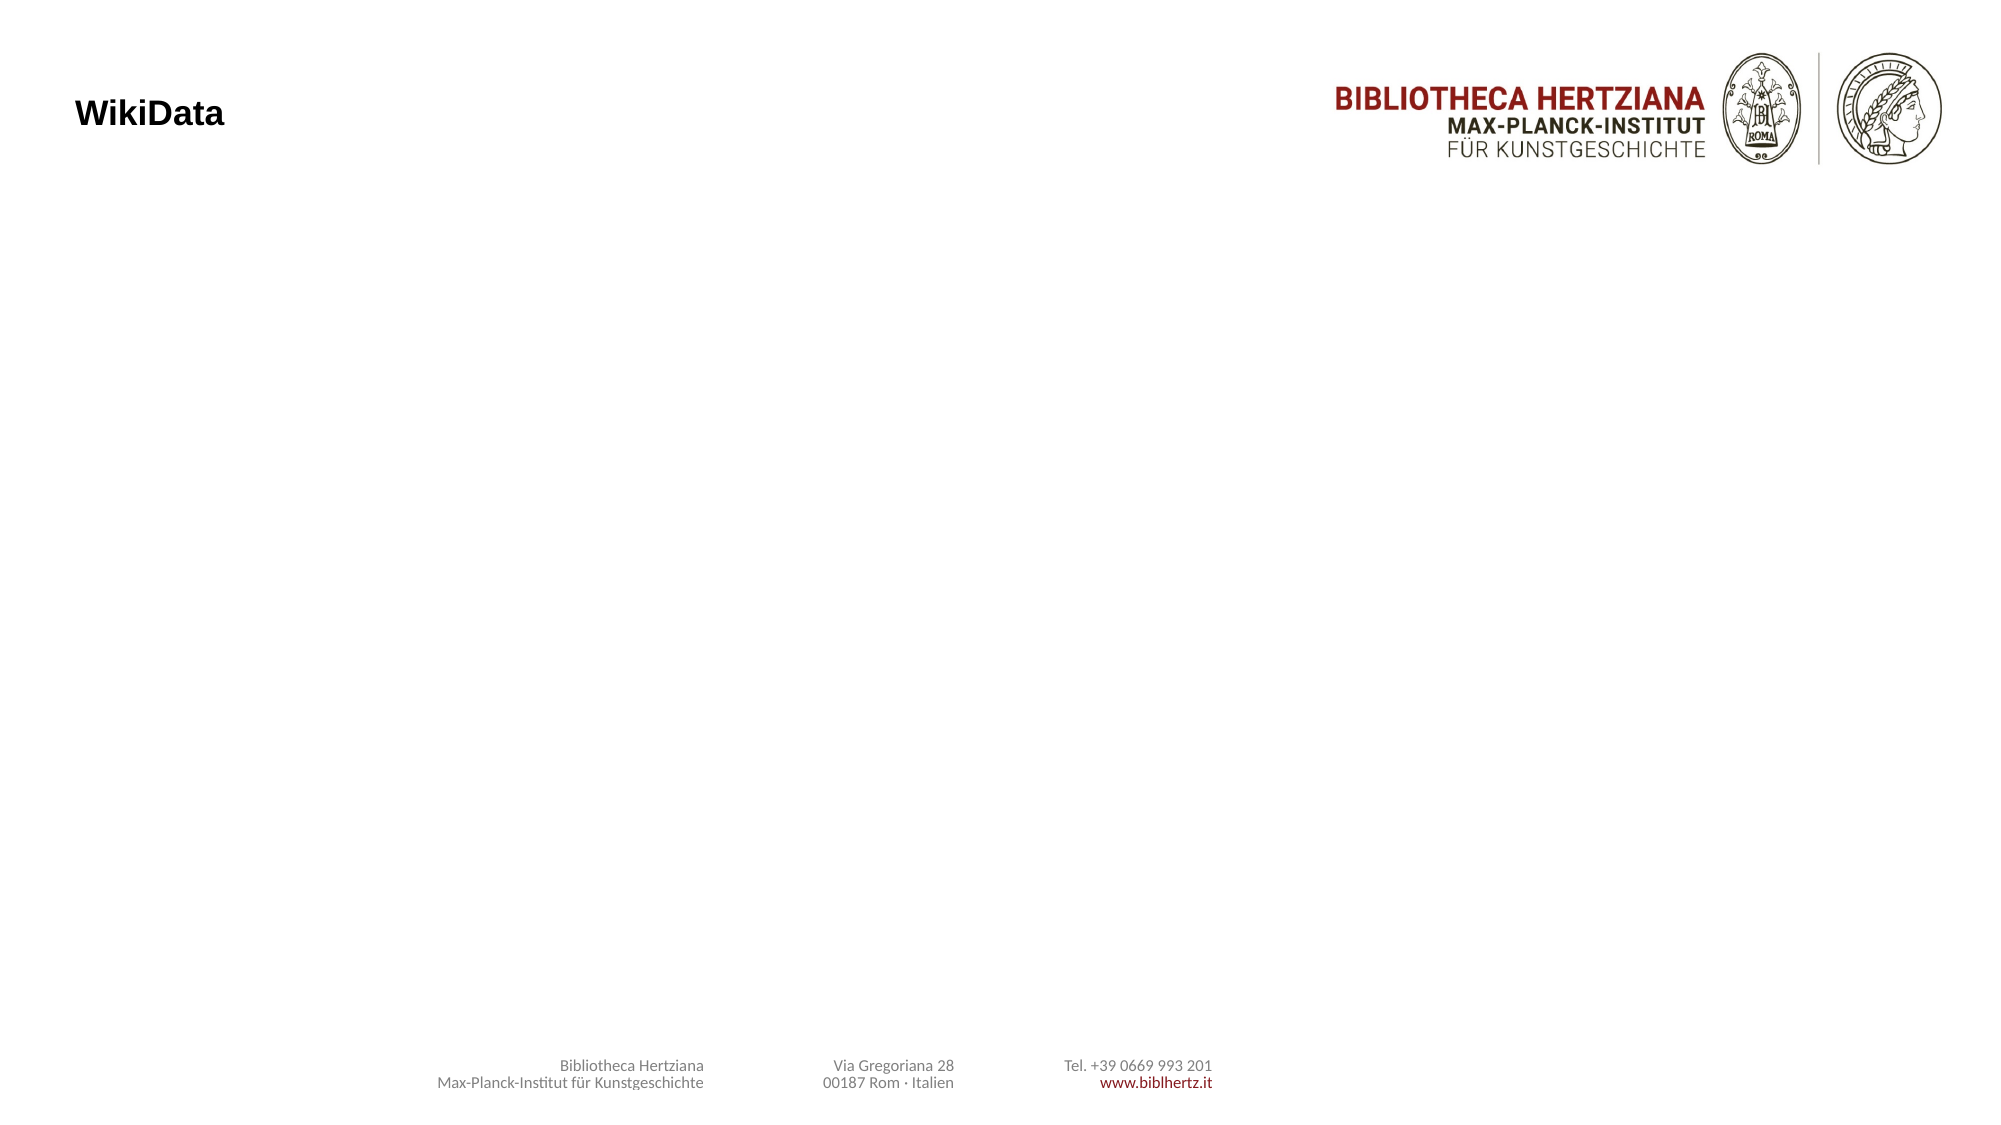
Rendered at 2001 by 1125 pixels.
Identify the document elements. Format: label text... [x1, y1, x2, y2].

title WikiData [75, 75, 1276, 150]
picture [1237, 37, 1951, 182]
